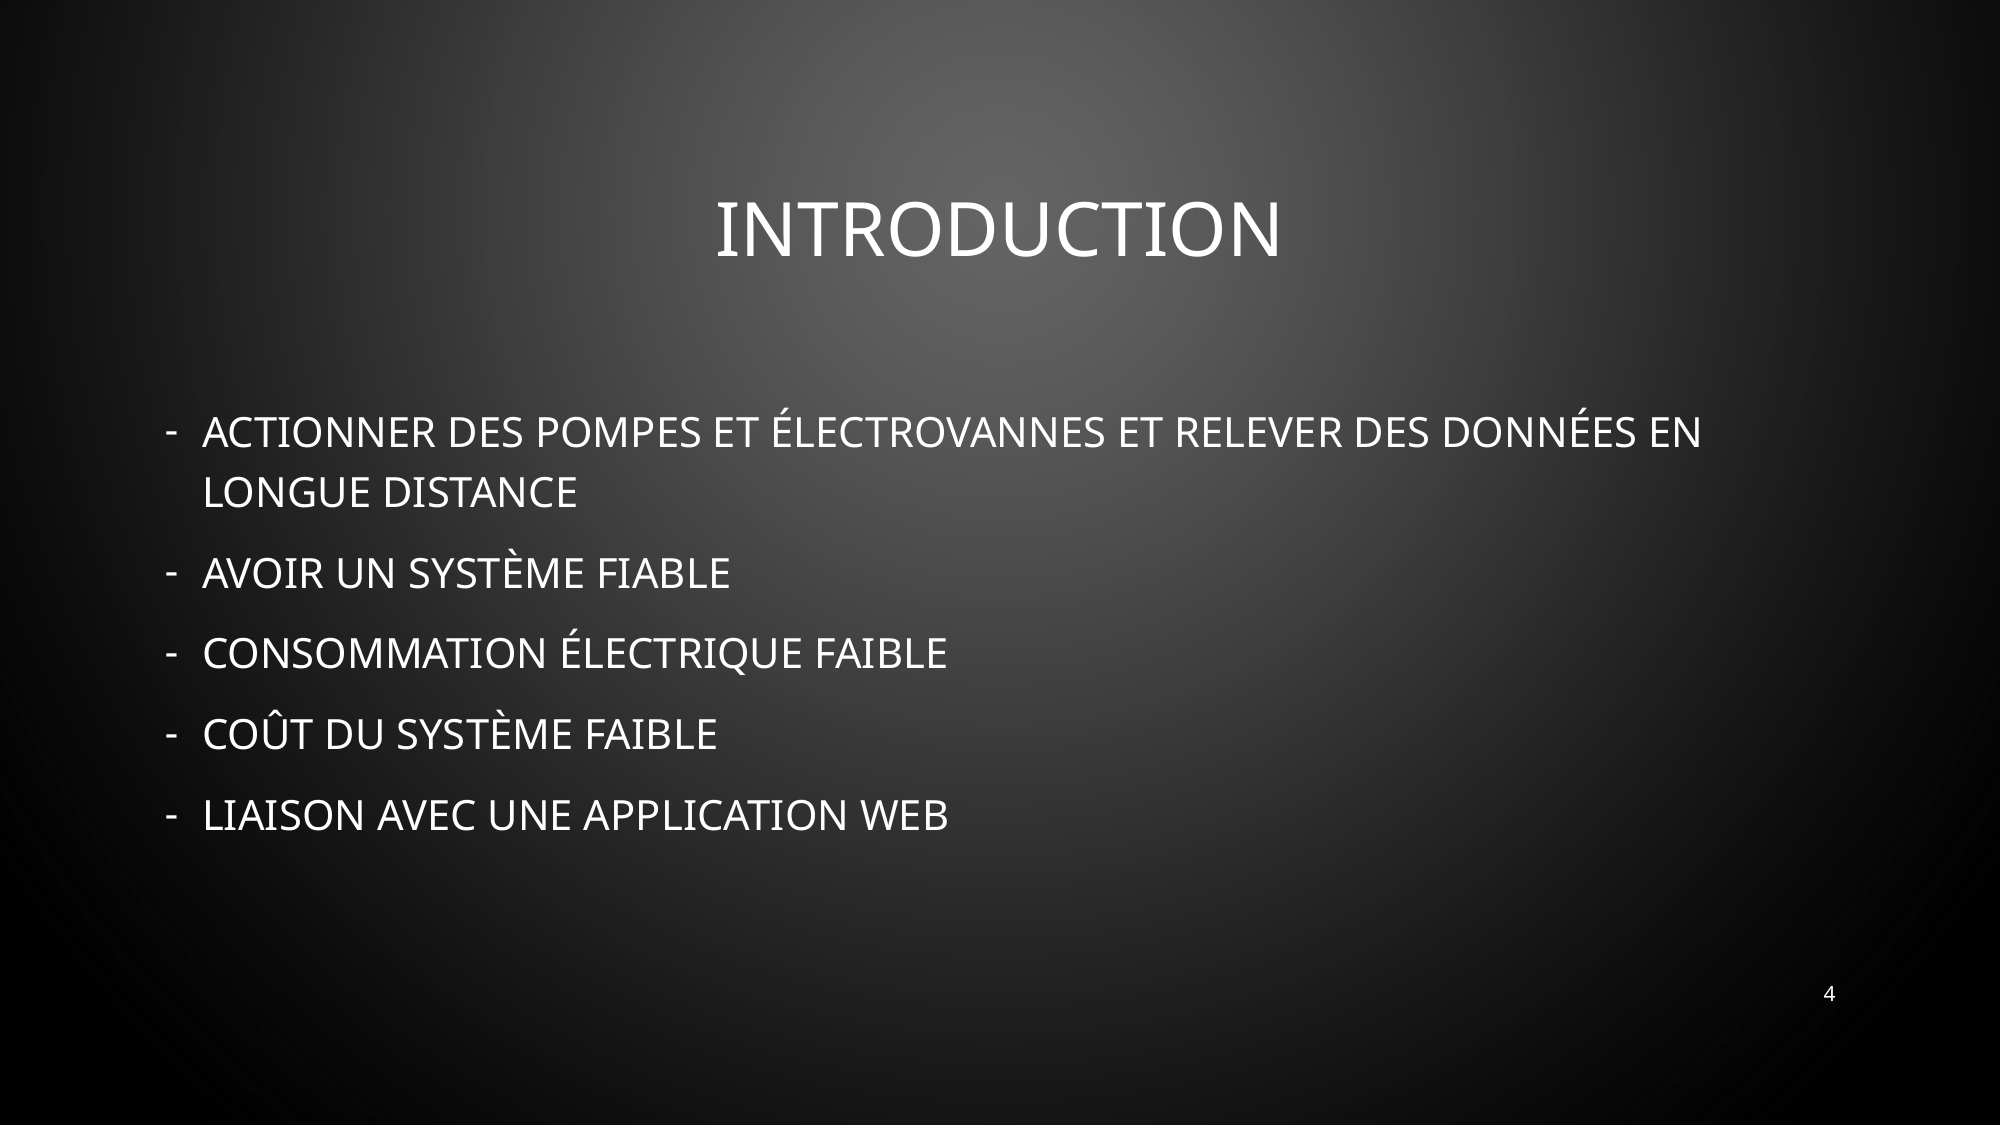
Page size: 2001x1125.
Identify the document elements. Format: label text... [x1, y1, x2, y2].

title Introduction [149, 101, 1850, 364]
picture [0, 0, 2000, 1125]
list Actionner des pompes et électrovannes et relever des données en longue distance Avoir un système fiable Consommation électrique faible Coût du système faible Liaison avec une application web [149, 388, 1850, 950]
